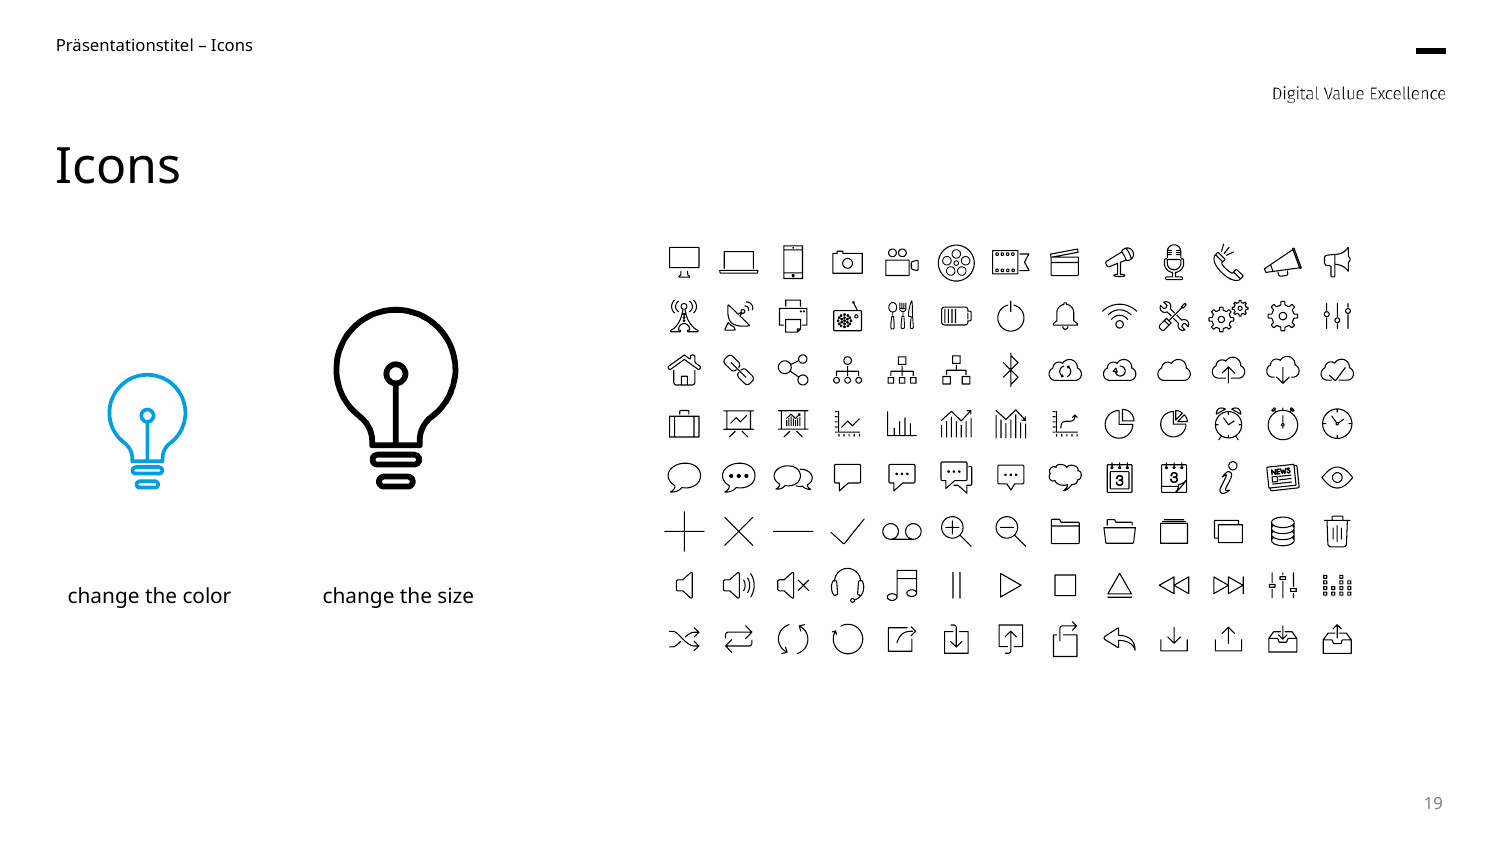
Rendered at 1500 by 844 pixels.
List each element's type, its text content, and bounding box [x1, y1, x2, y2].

text_box [1266, 463, 1300, 492]
text_box [777, 572, 795, 599]
text_box [723, 410, 754, 438]
text_box [1214, 639, 1243, 652]
text_box [942, 355, 971, 385]
text_box [1104, 410, 1134, 439]
text_box [333, 306, 459, 449]
text_box [1060, 414, 1078, 429]
text_box [678, 271, 691, 278]
text_box [998, 624, 1024, 648]
text_box [671, 299, 675, 314]
text_box [1048, 358, 1082, 381]
text_box [1107, 309, 1132, 316]
text_box [885, 259, 919, 277]
text_box [944, 631, 969, 654]
text_box [1050, 518, 1080, 545]
text_box [669, 246, 700, 269]
text_box [1331, 586, 1336, 596]
text_box change the size [317, 580, 493, 611]
text_box [1105, 247, 1135, 278]
text_box [1276, 366, 1290, 384]
text_box [777, 624, 790, 654]
text_box [1213, 576, 1244, 595]
text_box [1048, 463, 1082, 492]
text_box [724, 639, 753, 653]
text_box [1211, 356, 1246, 384]
text_box [777, 410, 809, 438]
text_box [887, 356, 917, 384]
text_box [669, 627, 700, 651]
text_box [940, 461, 973, 494]
text_box [1271, 516, 1295, 547]
text_box [995, 409, 1026, 439]
text_box [896, 626, 917, 644]
text_box [1163, 244, 1185, 281]
text_box [1103, 527, 1136, 544]
text_box [723, 354, 754, 386]
text_box [1000, 572, 1022, 598]
text_box [950, 624, 963, 648]
text_box [888, 248, 897, 258]
text_box [130, 465, 165, 476]
text_box [1320, 358, 1355, 382]
text_box [773, 465, 813, 490]
text_box [1160, 519, 1189, 544]
text_box [796, 624, 809, 654]
text_box [992, 250, 1030, 275]
text_box [1266, 355, 1300, 378]
text_box [1268, 625, 1298, 653]
text_box [669, 303, 699, 333]
text_box [797, 579, 810, 592]
text_box [667, 462, 702, 493]
text_box [832, 250, 863, 274]
text_box [941, 409, 972, 422]
text_box [1334, 303, 1341, 329]
text_box [1213, 243, 1244, 281]
text_box [1290, 572, 1297, 592]
text_box [369, 451, 423, 468]
text_box [376, 473, 416, 490]
text_box [1213, 519, 1243, 544]
text_box [778, 299, 808, 333]
text_box [1263, 247, 1302, 277]
text_box [841, 418, 860, 428]
text_box [831, 623, 864, 655]
text_box [1107, 572, 1132, 595]
text_box [1158, 301, 1190, 331]
text_box [1160, 410, 1188, 438]
text_box [750, 573, 755, 598]
text_box [134, 479, 160, 490]
text_box [941, 306, 972, 326]
text_box [1004, 630, 1017, 654]
text_box [882, 523, 922, 540]
text_box [833, 463, 862, 492]
text_box [1002, 352, 1019, 388]
text_box [1121, 408, 1135, 422]
text_box [1268, 572, 1276, 599]
text_box [834, 410, 861, 437]
text_box [1221, 626, 1236, 644]
text_box [1161, 462, 1188, 493]
text_box [887, 411, 917, 437]
text_box [887, 627, 913, 652]
text_box [1052, 302, 1078, 330]
text_box [833, 356, 863, 384]
text_box [830, 567, 865, 603]
text_box [1106, 462, 1133, 493]
text_box [667, 354, 702, 386]
text_box [675, 572, 693, 599]
text_box [830, 518, 865, 545]
text_box [1102, 303, 1138, 312]
text_box [783, 245, 804, 280]
text_box [745, 301, 754, 311]
text_box [898, 248, 907, 258]
text_box [747, 577, 751, 594]
text_box [888, 302, 898, 330]
text_box [899, 302, 907, 330]
text_box [997, 464, 1025, 491]
text_box [693, 299, 698, 314]
text_box [997, 304, 1025, 332]
text_box [1054, 574, 1077, 597]
text_box [1219, 461, 1238, 494]
text_box <number> [1104, 782, 1455, 827]
text_box [724, 304, 750, 331]
text_box [689, 300, 694, 313]
text_box [888, 463, 916, 492]
text_box [1157, 358, 1191, 381]
text_box [724, 517, 754, 546]
text_box [724, 625, 753, 639]
text_box [1160, 639, 1188, 652]
text_box [1103, 627, 1136, 651]
text_box [1323, 586, 1328, 596]
text_box [1102, 358, 1137, 381]
text_box [1052, 410, 1078, 437]
text_box [1059, 621, 1078, 642]
text_box [719, 251, 759, 274]
text_box [1208, 299, 1249, 333]
text_box [1111, 314, 1129, 320]
text_box [777, 354, 809, 386]
text_box [1214, 407, 1243, 441]
text_box [1324, 515, 1351, 548]
text_box change the color [62, 580, 249, 611]
text_box [1052, 634, 1078, 658]
text_box [1267, 407, 1299, 441]
text_box [1322, 408, 1353, 439]
text_box [1322, 624, 1352, 654]
text_box [833, 301, 863, 332]
text_box [995, 516, 1027, 547]
text_box [1347, 586, 1352, 596]
text_box [941, 516, 972, 547]
text_box [1321, 466, 1354, 489]
text_box [1323, 247, 1351, 278]
text_box [669, 409, 700, 438]
text_box [1323, 303, 1330, 329]
text_box [908, 300, 914, 330]
text_box [722, 572, 740, 599]
text_box [1050, 248, 1079, 277]
text_box [886, 569, 918, 601]
text_box [1345, 303, 1351, 329]
text_box [1267, 300, 1299, 332]
text_box [107, 372, 188, 464]
text_box [664, 511, 705, 552]
text_box [937, 244, 975, 282]
text_box Icons [44, 127, 1454, 226]
text_box [675, 300, 680, 313]
text_box [1339, 586, 1344, 596]
text_box [1279, 572, 1287, 599]
text_box Präsentationstitel – Icons [44, 29, 1207, 72]
text_box [1158, 576, 1190, 595]
text_box [722, 462, 756, 493]
text_box [1115, 320, 1124, 329]
text_box [1106, 519, 1133, 526]
text_box [1167, 626, 1181, 644]
